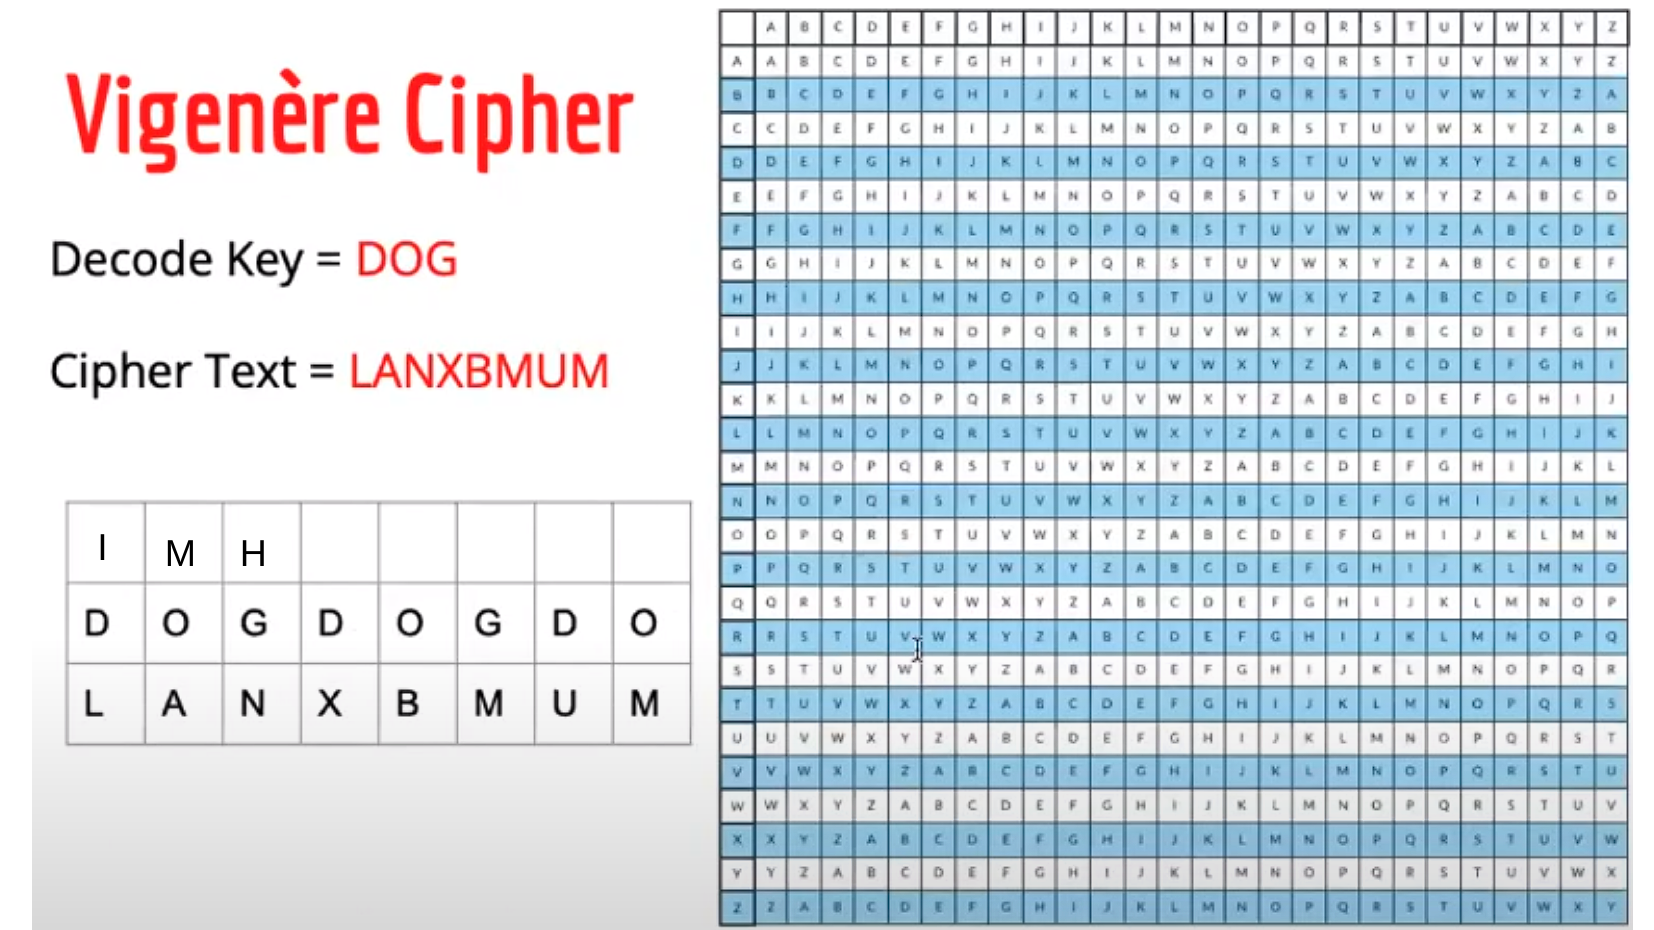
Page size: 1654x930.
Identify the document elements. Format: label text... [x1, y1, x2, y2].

picture [32, 0, 1633, 930]
text_box H [225, 525, 282, 582]
text_box I [82, 519, 123, 576]
text_box M [150, 525, 211, 582]
